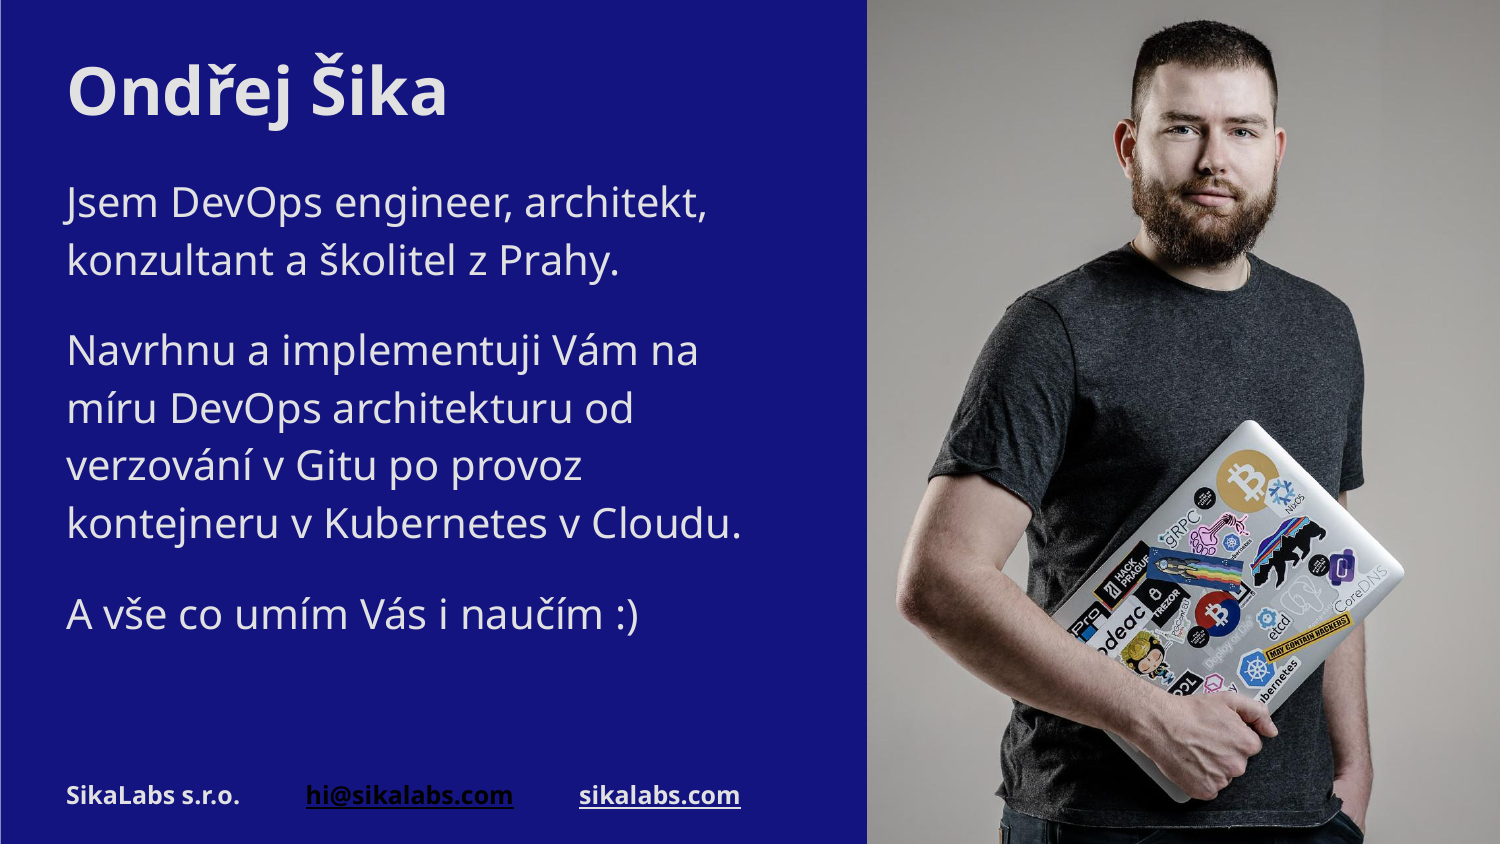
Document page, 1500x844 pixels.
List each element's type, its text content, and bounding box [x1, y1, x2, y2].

title Ondřej Šika [51, 33, 867, 128]
list Jsem DevOps engineer, architekt, konzultant a školitel z Prahy. Navrhnu a implementuji Vám na míru DevOps architekturu od verzování v Gitu po provoz kontejneru v Kubernetes v Cloudu. A vše co umím Vás i naučím :) [51, 153, 808, 692]
picture [0, 0, 1500, 844]
